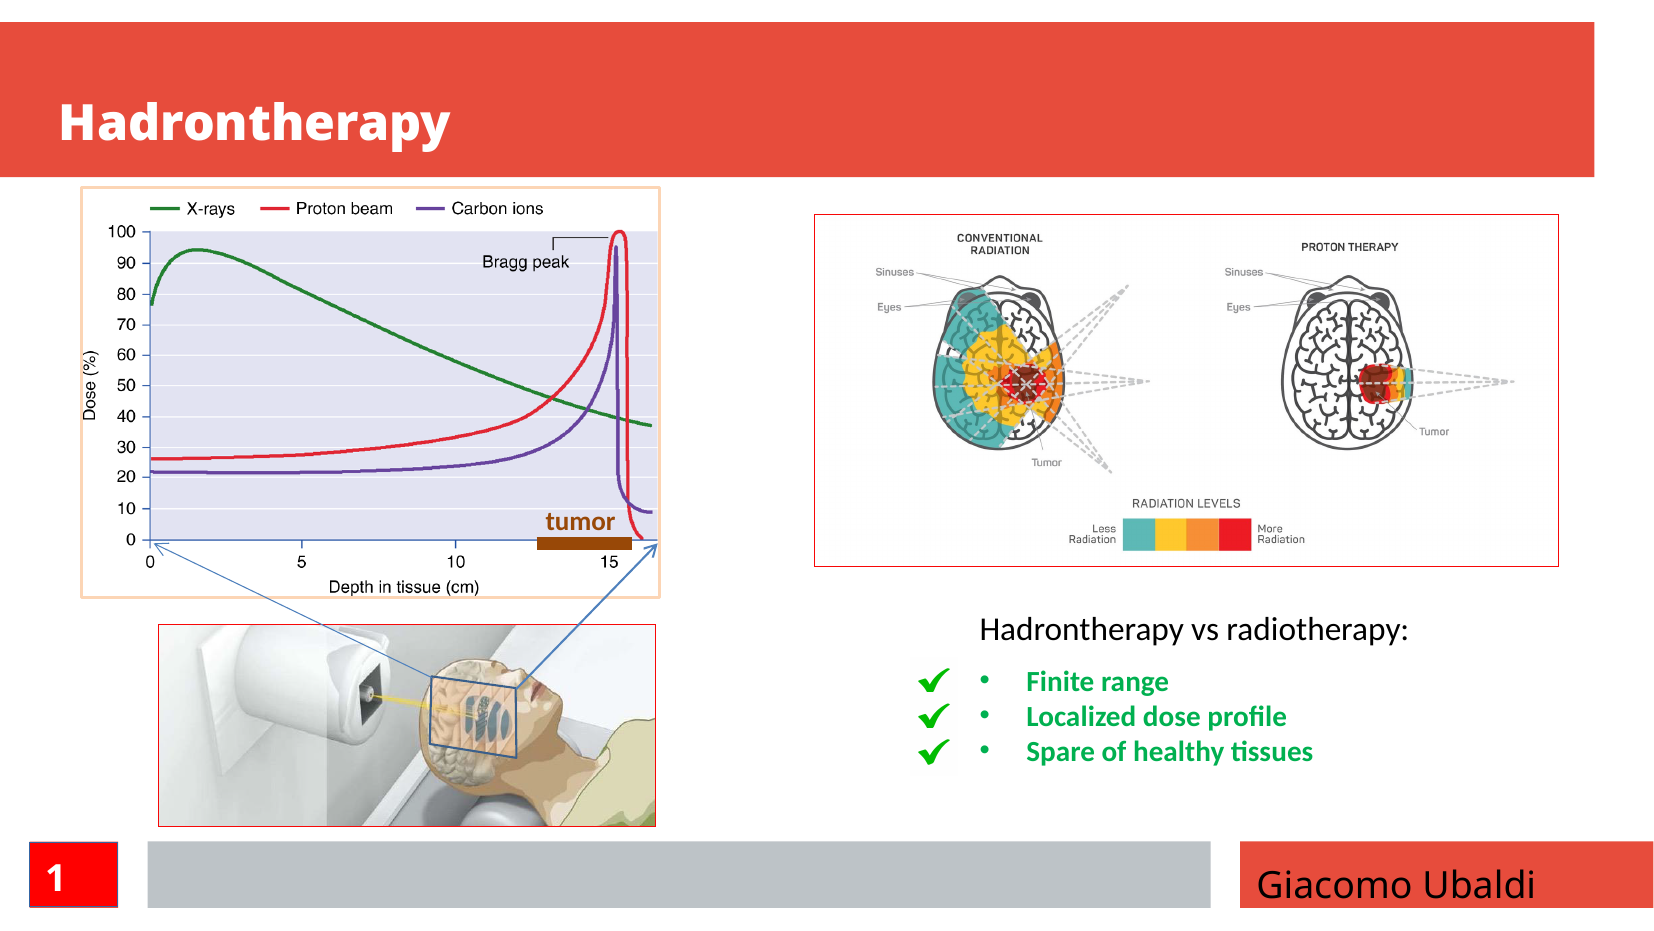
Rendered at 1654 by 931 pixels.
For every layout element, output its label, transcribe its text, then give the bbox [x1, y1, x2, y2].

picture [325, 624, 576, 687]
text_box [429, 676, 517, 758]
picture [82, 188, 658, 596]
text_box [29, 842, 118, 907]
text_box tumor [530, 496, 631, 544]
text_box Hadrontherapy vs radiotherapy: Finite range Localized dose profile Spare of healthy tissues [964, 599, 1426, 855]
picture [814, 214, 1559, 567]
picture [158, 624, 656, 827]
title Hadrontherapy [59, 44, 1595, 156]
text_box Giacomo Ubaldi [1241, 850, 1568, 910]
text_box 1 [30, 844, 86, 903]
picture [609, 546, 658, 596]
picture [910, 657, 958, 776]
